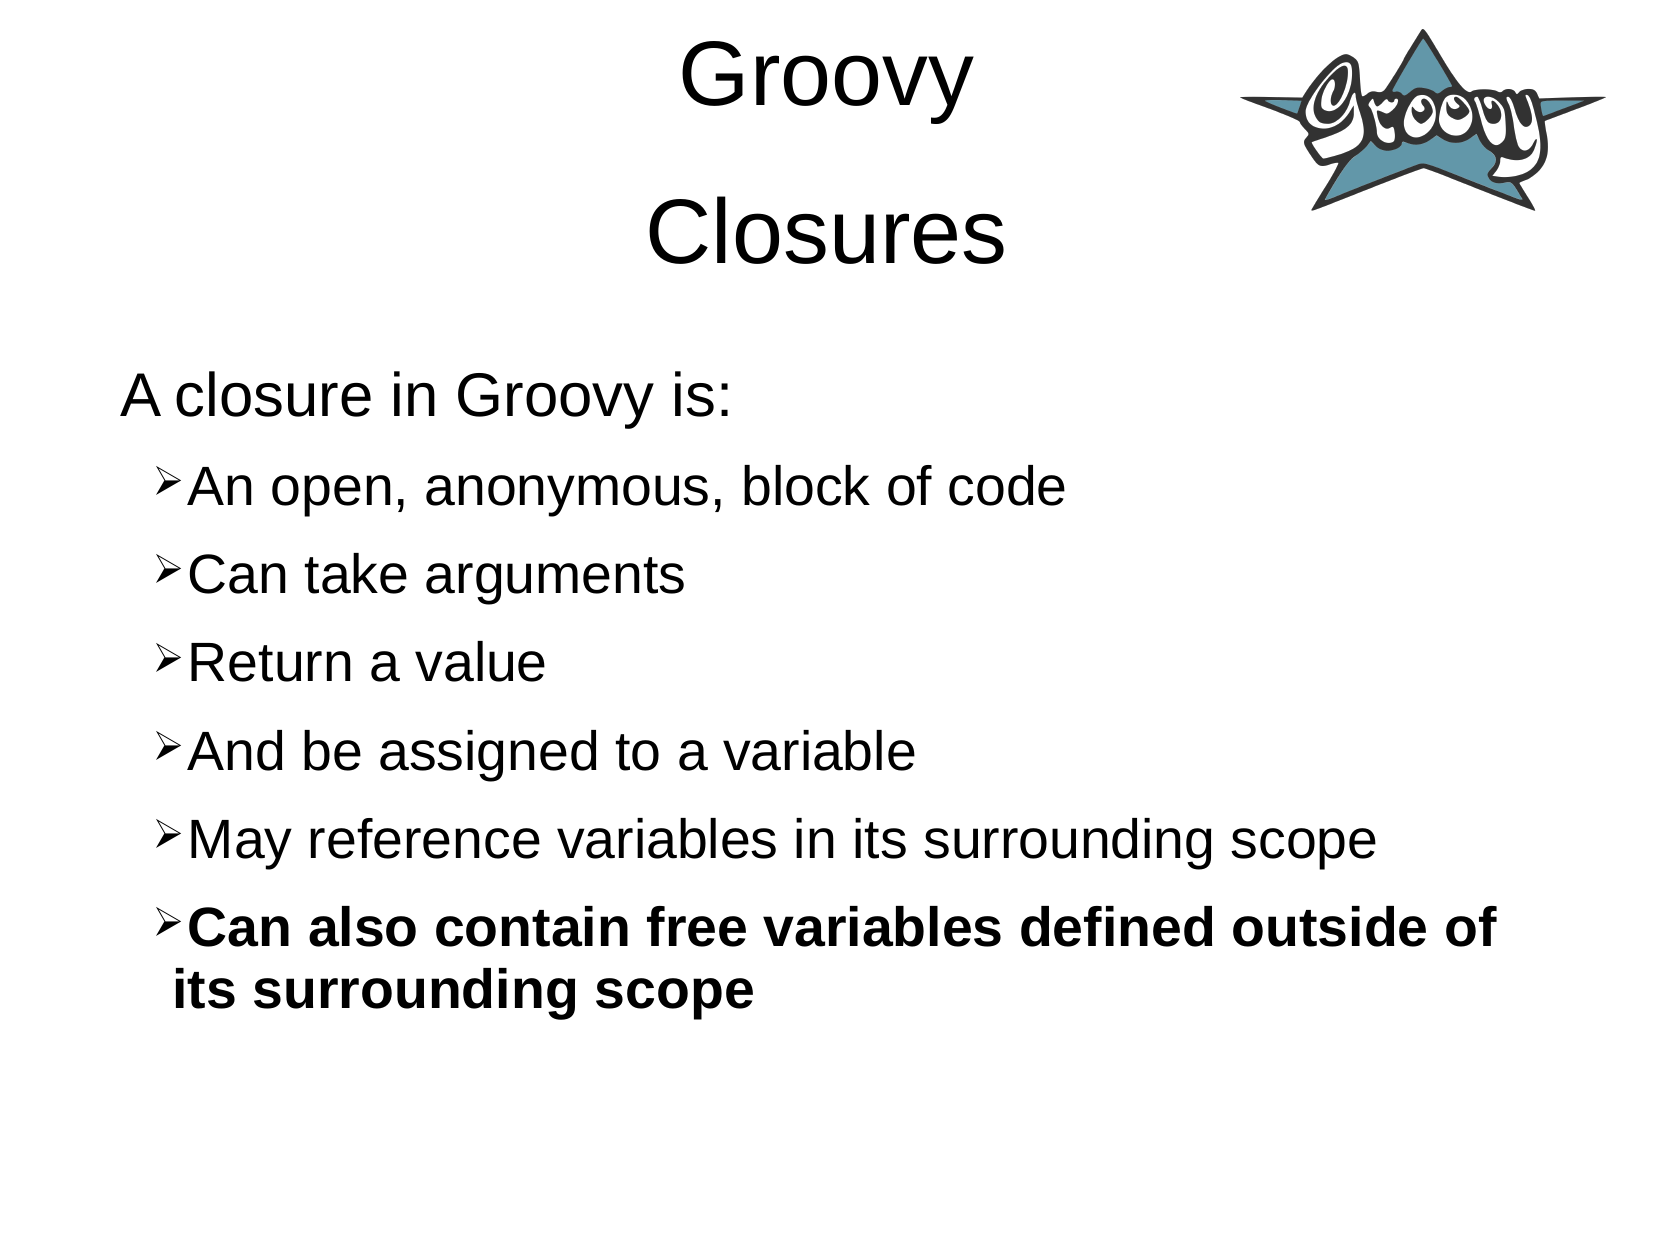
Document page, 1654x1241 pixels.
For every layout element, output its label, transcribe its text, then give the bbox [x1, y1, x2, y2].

picture [1240, 29, 1606, 211]
list A closure in Groovy is: An open, anonymous, block of code Can take arguments Return a value And be assigned to a variable May reference variables in its surrounding scope Can also contain free variables defined outside of its surrounding scope [120, 360, 1571, 1036]
title Groovy Closures [82, 22, 1571, 284]
